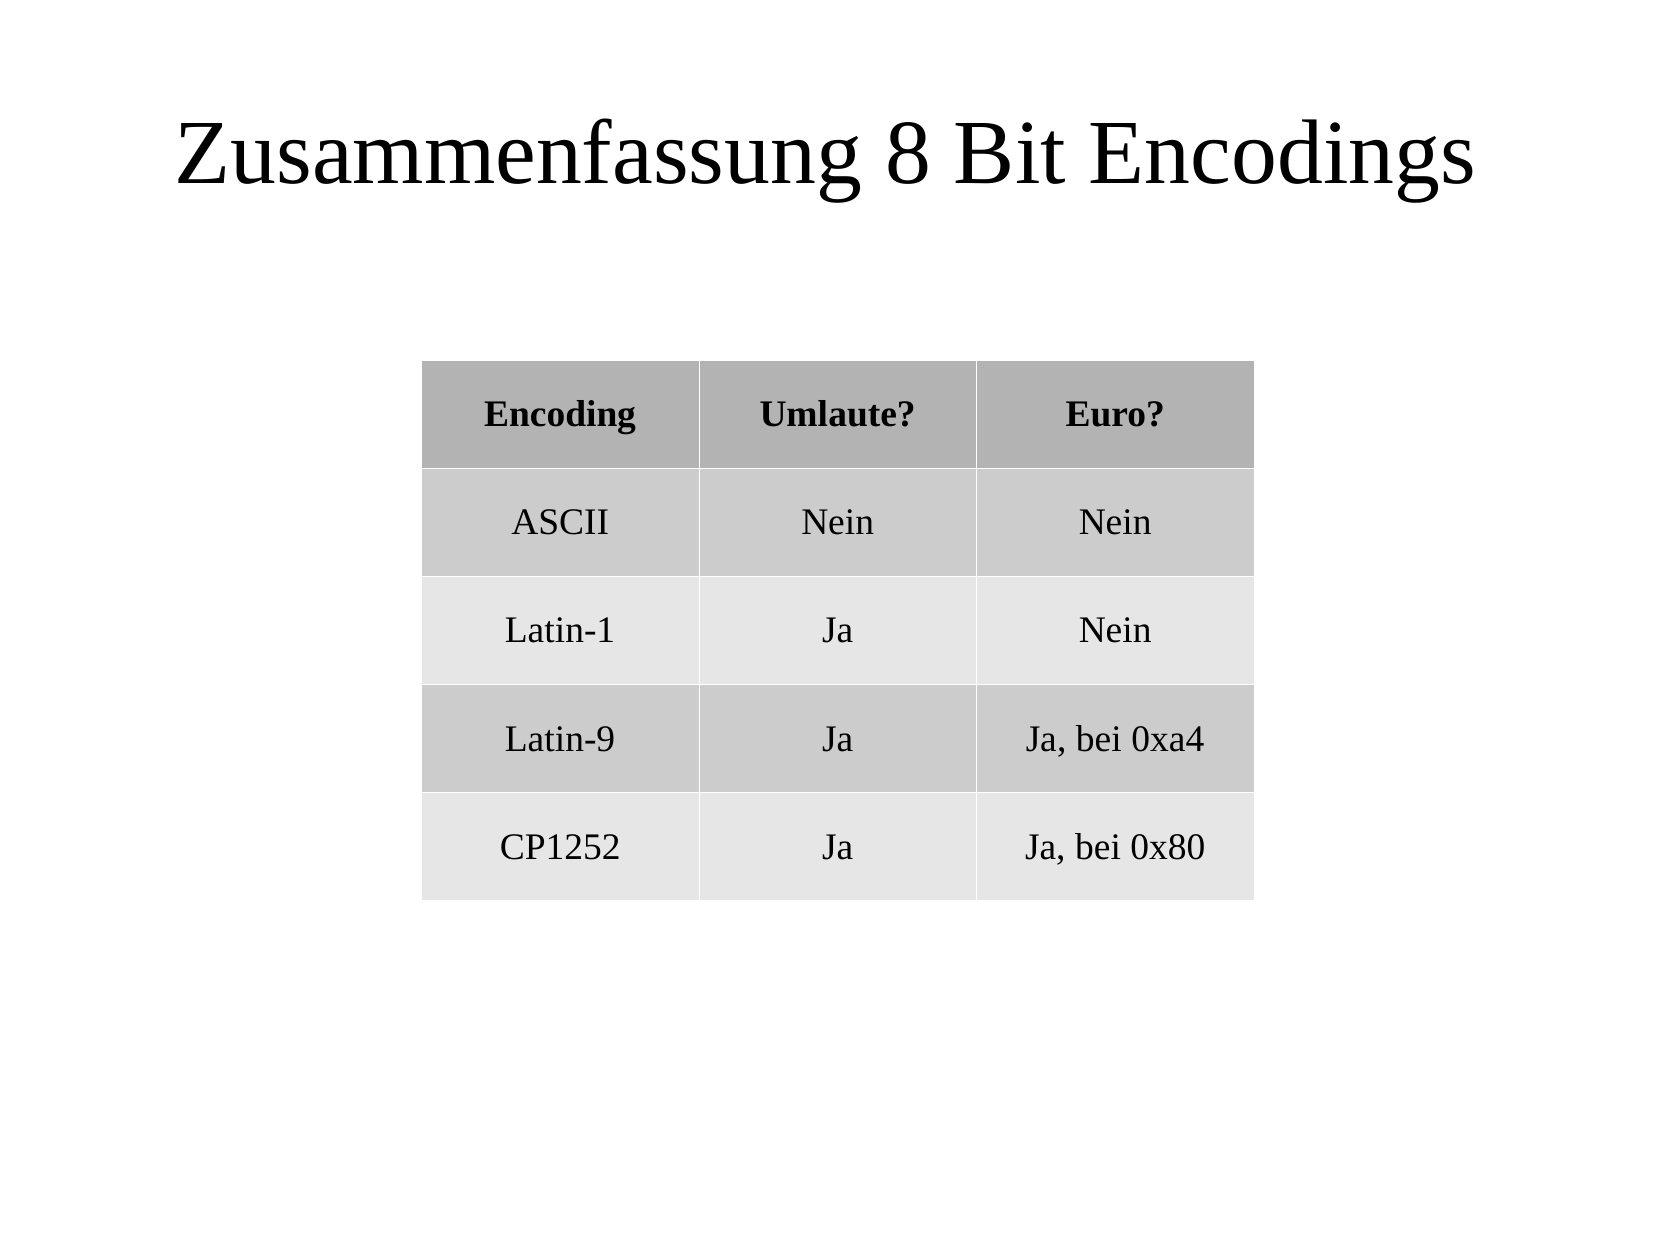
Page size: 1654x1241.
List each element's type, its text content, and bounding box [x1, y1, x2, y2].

table_cell Ja [700, 793, 976, 900]
table_header Umlaute? [700, 361, 976, 468]
table_cell ASCII [422, 469, 699, 576]
title Zusammenfassung 8 Bit Encodings [82, 49, 1571, 257]
table_cell Latin-1 [422, 577, 699, 684]
table_header Encoding [422, 361, 699, 468]
table_cell Nein [977, 577, 1254, 684]
table_cell Ja, bei 0xa4 [977, 685, 1254, 792]
table_cell Nein [977, 469, 1254, 576]
table_cell Ja, bei 0x80 [977, 793, 1254, 900]
table_cell Nein [700, 469, 976, 576]
table_cell Latin-9 [422, 685, 699, 792]
table_cell Ja [700, 685, 976, 792]
table_cell Ja [700, 577, 976, 684]
table_cell CP1252 [422, 793, 699, 900]
table_header Euro? [977, 361, 1254, 468]
